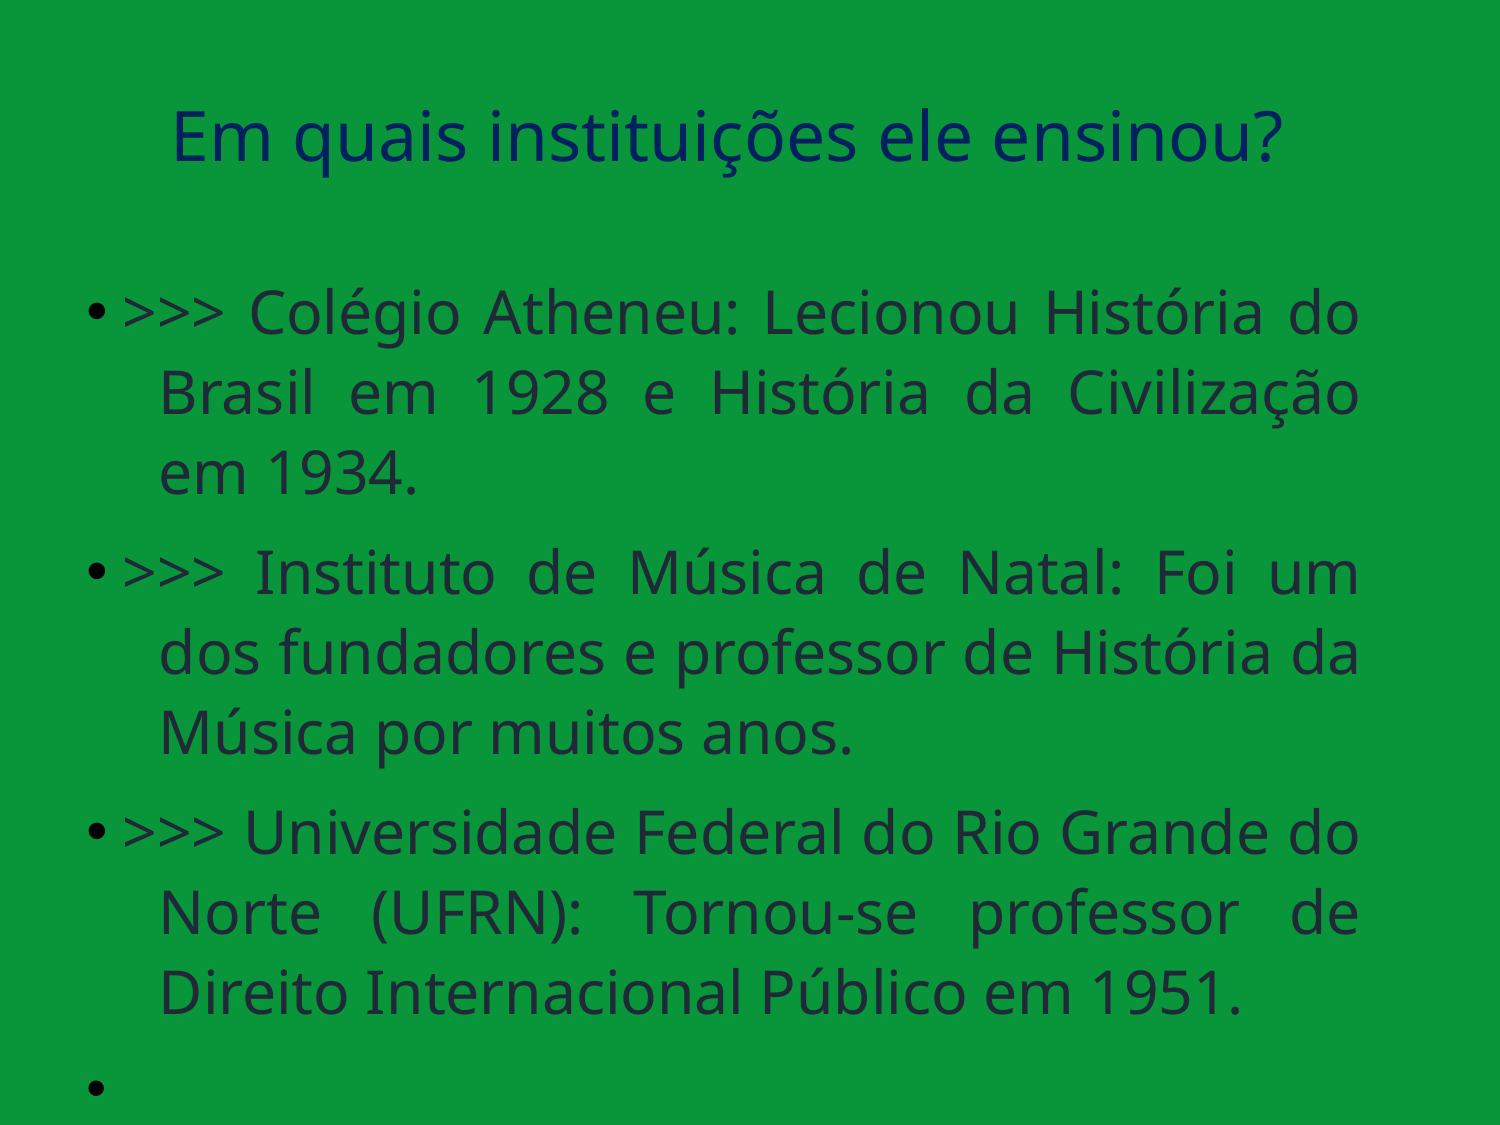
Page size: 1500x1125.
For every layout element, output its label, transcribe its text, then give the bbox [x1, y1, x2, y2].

title Em quais instituições ele ensinou? [155, 93, 1346, 185]
list >>> Colégio Atheneu: Lecionou História do Brasil em 1928 e História da Civilização em 1934. >>> Instituto de Música de Natal: Foi um dos fundadores e professor de História da Música por muitos anos. >>> Universidade Federal do Rio Grande do Norte (UFRN): Tornou-se professor de Direito Internacional Público em 1951. [71, 259, 1377, 1042]
